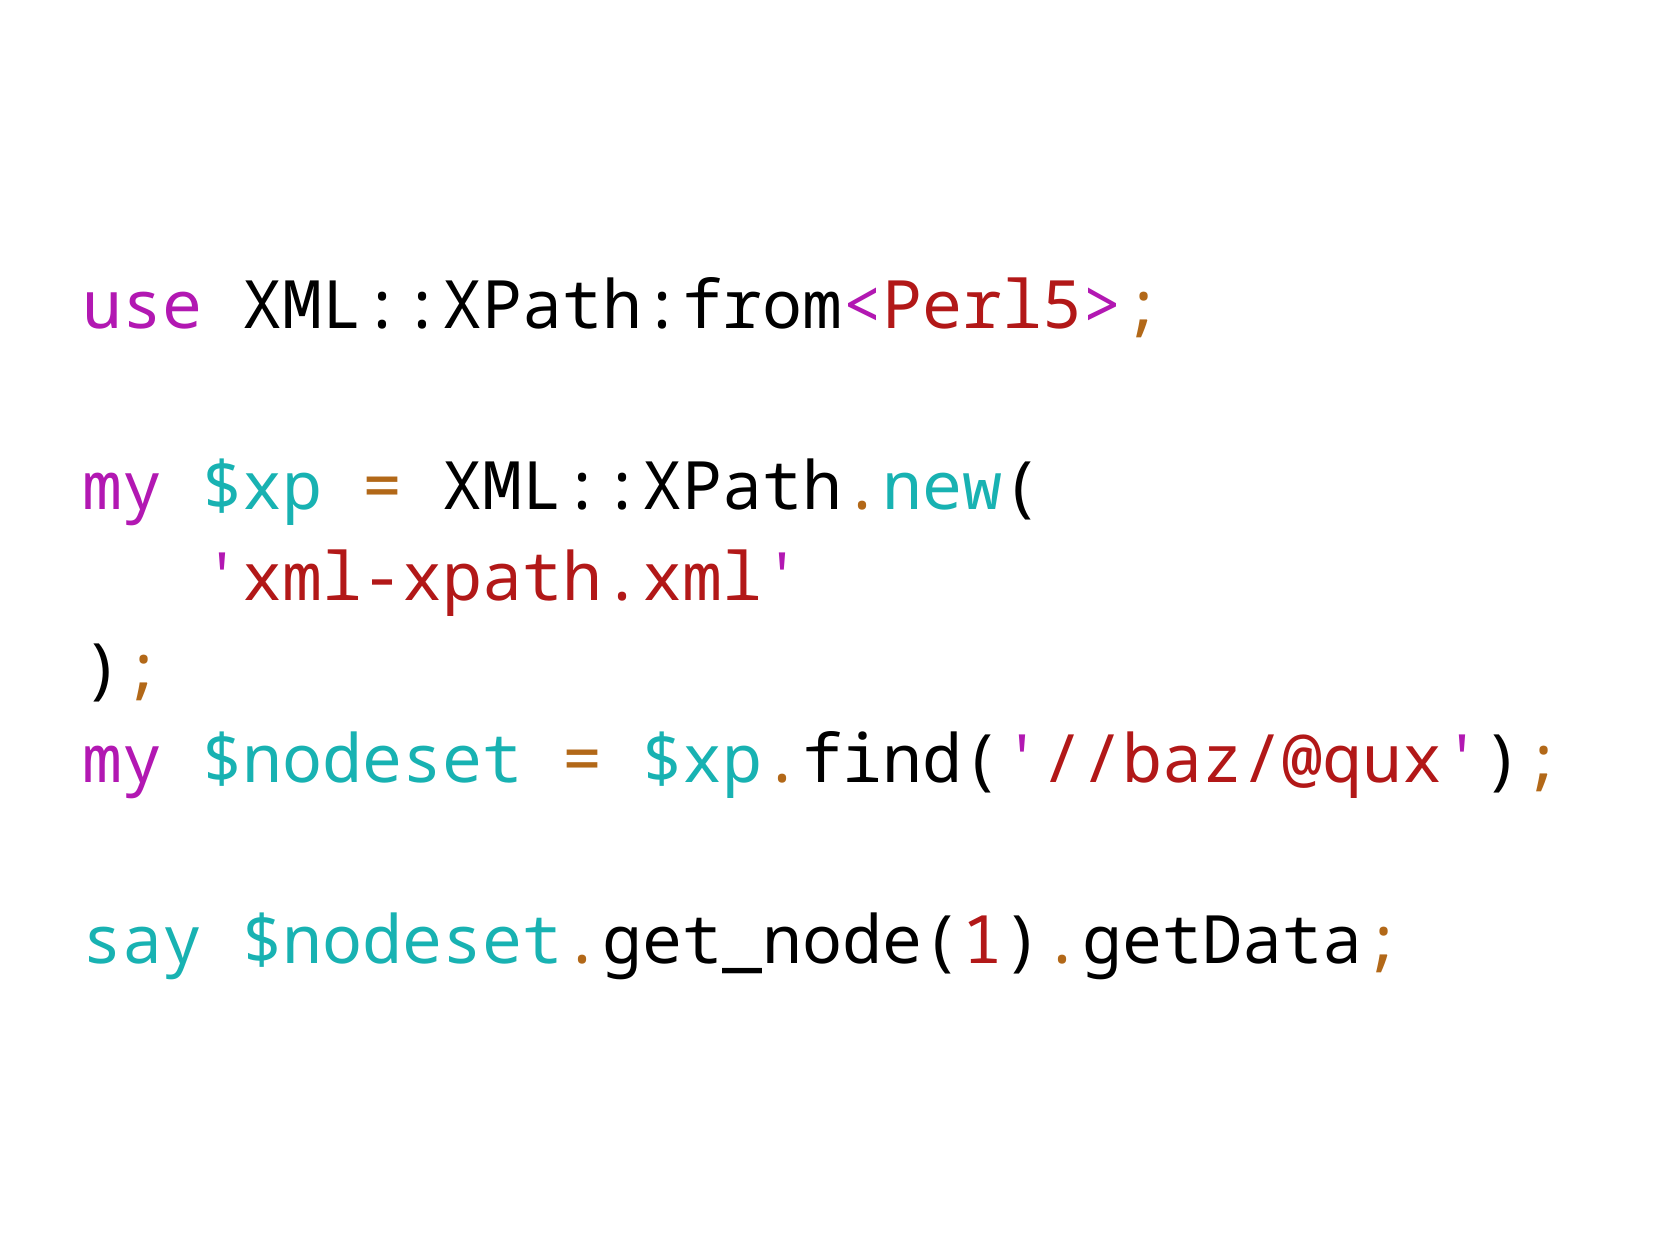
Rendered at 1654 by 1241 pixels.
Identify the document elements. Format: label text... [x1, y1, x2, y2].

subtitle use XML::XPath:from<Perl5>; my $xp = XML::XPath.new( 'xml-xpath.xml' ); my $nodeset = $xp.find('//baz/@qux'); say $nodeset.get_node(1).getData; [82, 140, 1571, 1101]
